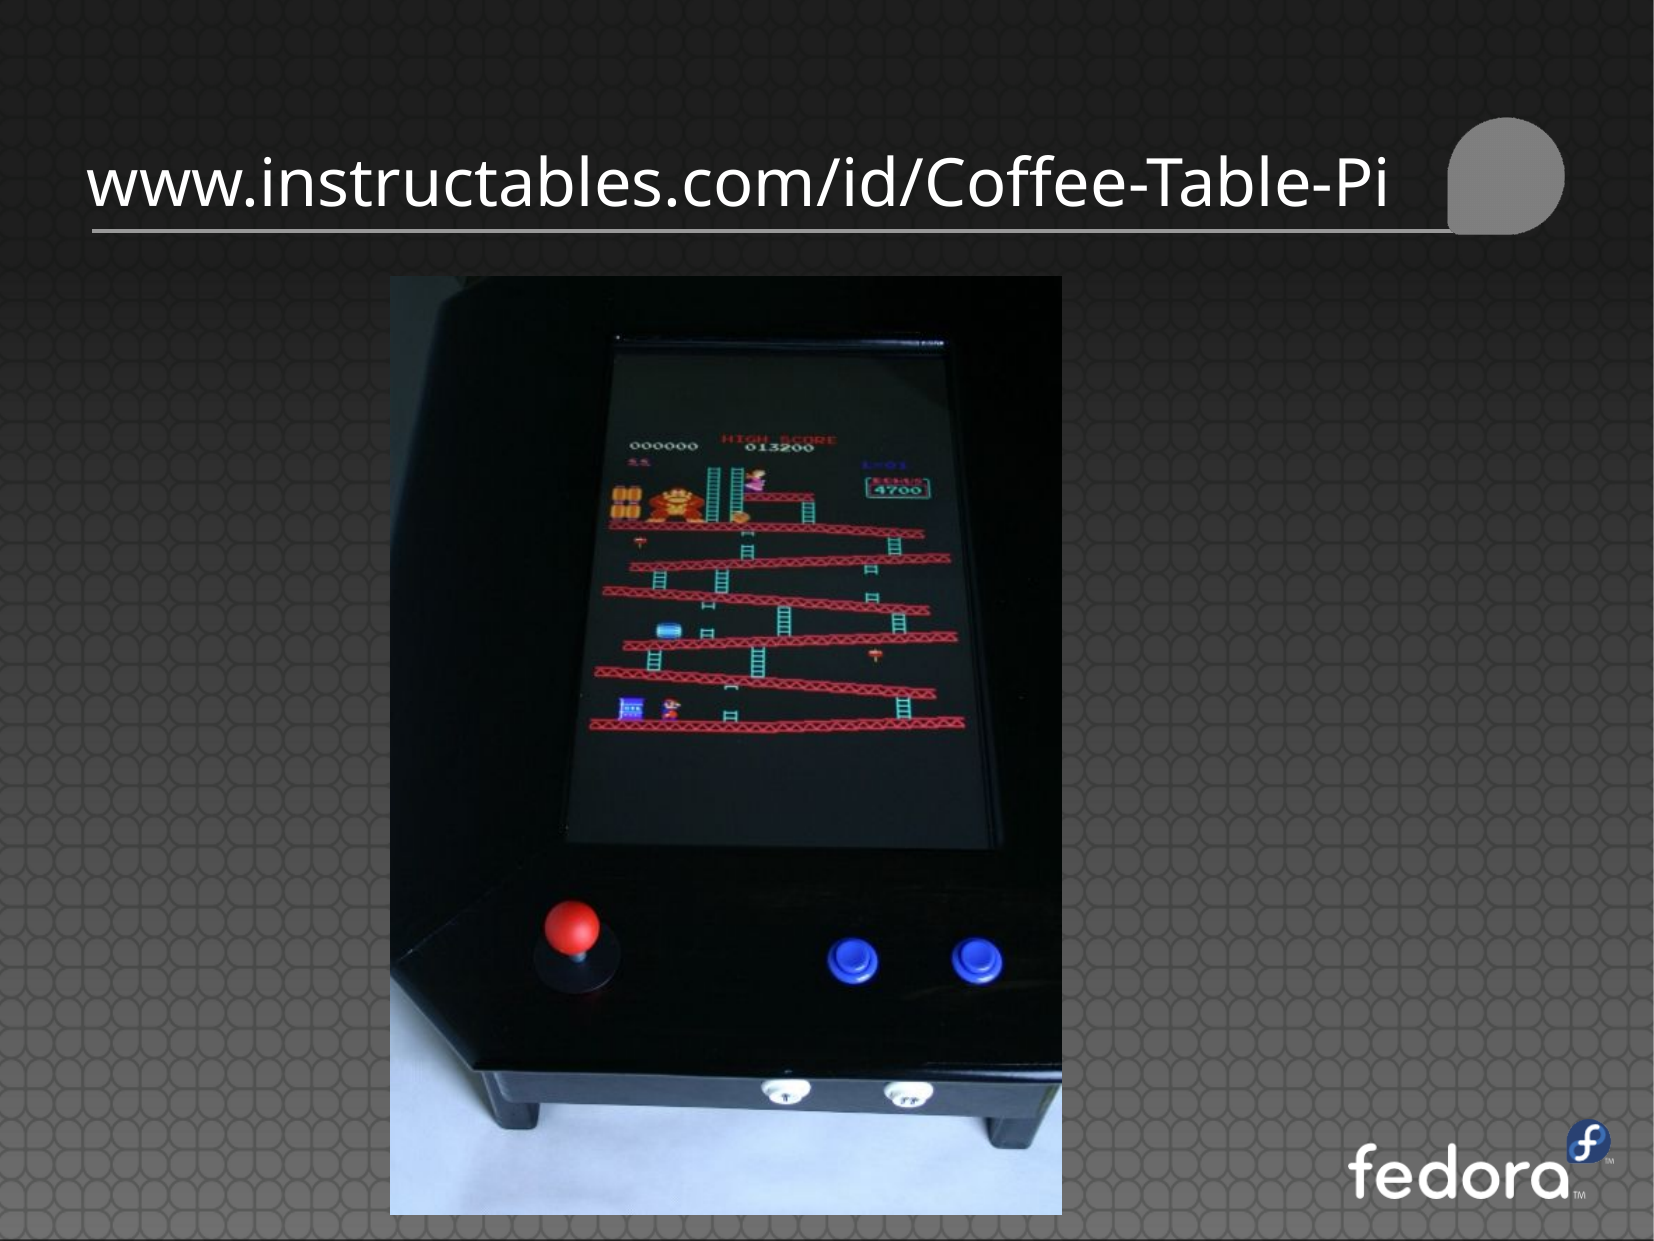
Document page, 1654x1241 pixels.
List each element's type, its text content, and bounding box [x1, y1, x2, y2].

picture [0, 0, 1654, 1241]
title www.instructables.com/id/Coffee-Table-Pi [86, 112, 1576, 249]
